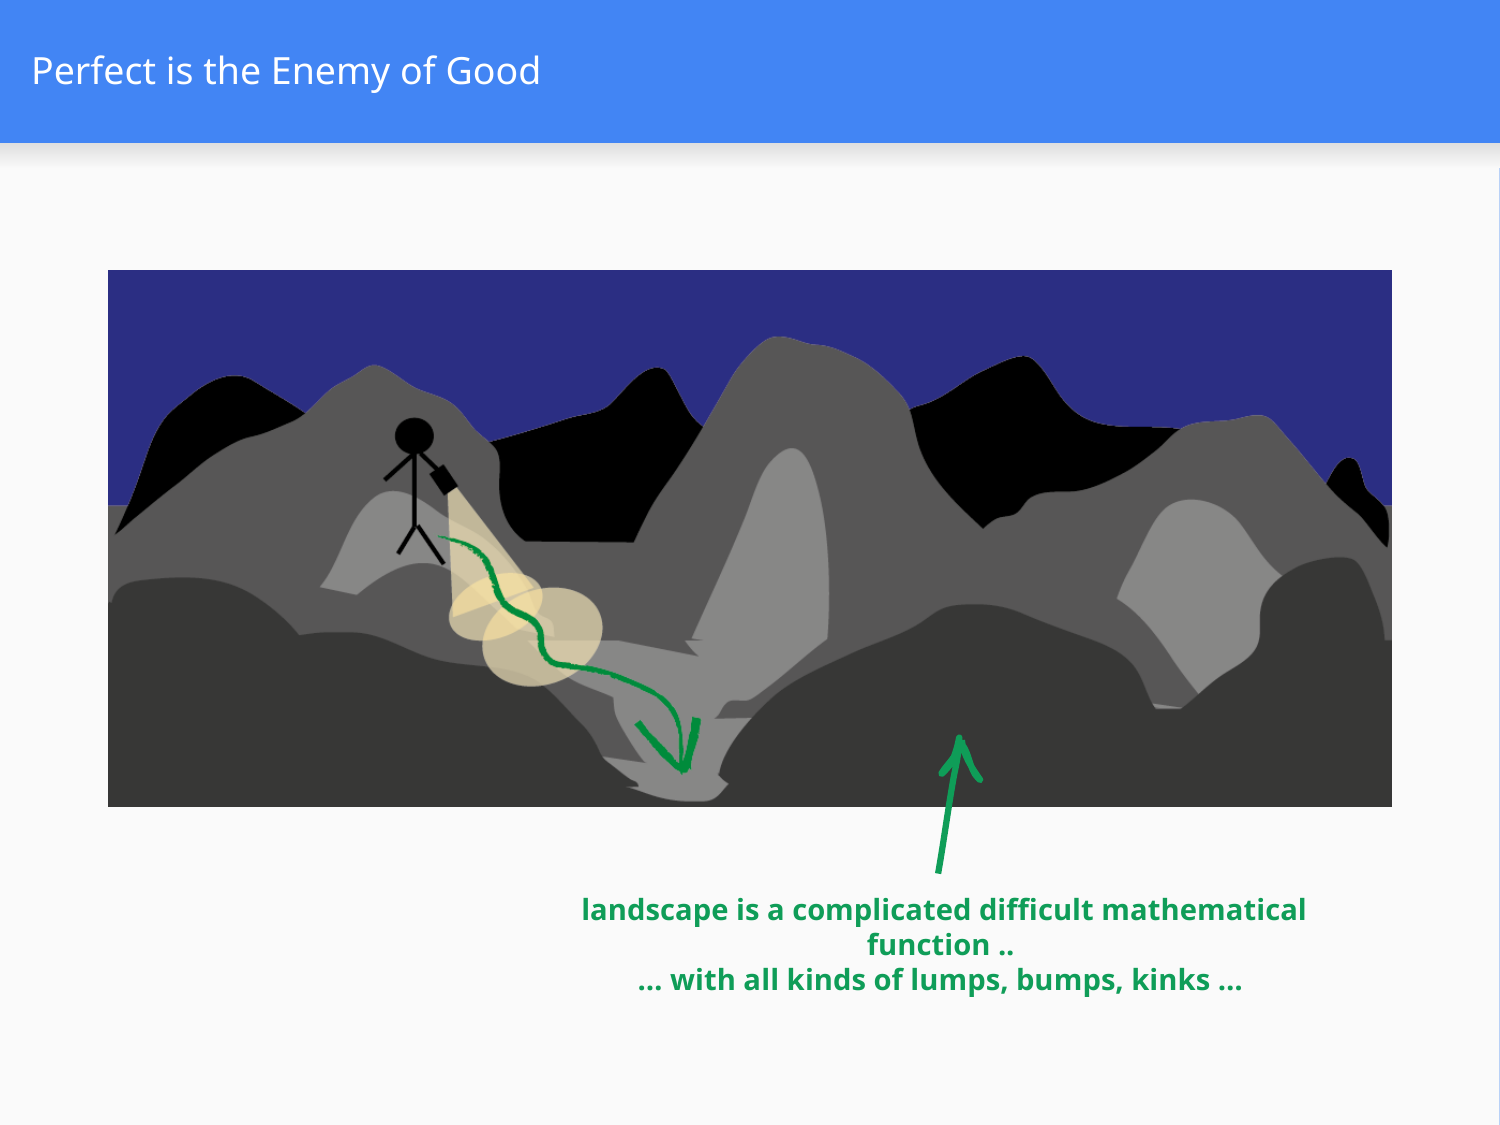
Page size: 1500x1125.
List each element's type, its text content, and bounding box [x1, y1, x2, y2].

title Perfect is the Enemy of Good [16, 3, 1464, 136]
text_box landscape is a complicated difficult mathematical function .. … with all kinds of lumps, bumps, kinks … [539, 891, 1350, 997]
picture [108, 270, 1392, 807]
